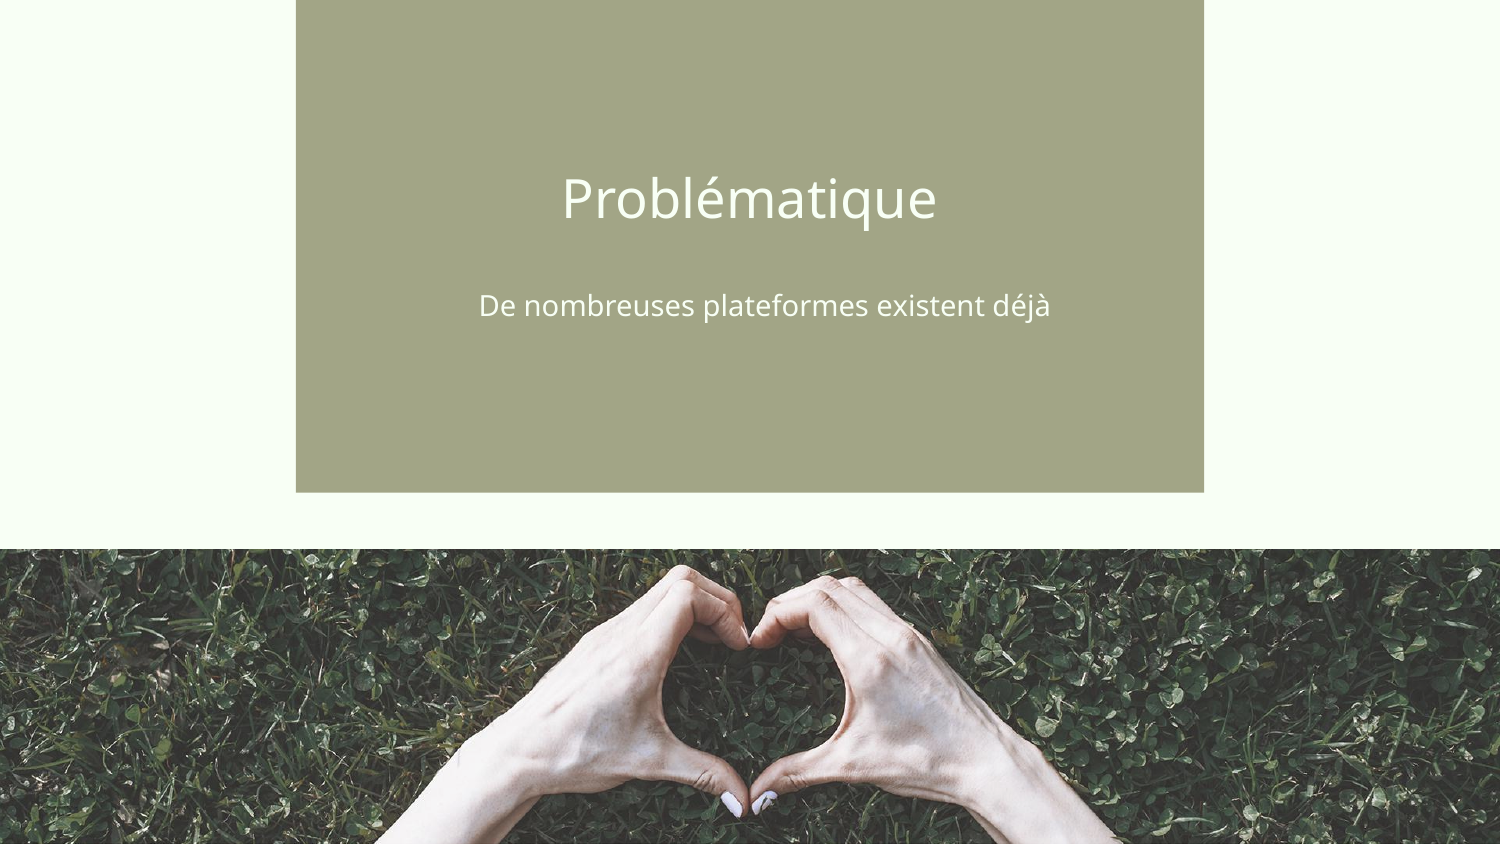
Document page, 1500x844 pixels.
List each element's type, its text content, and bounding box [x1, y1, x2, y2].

subtitle Problématique [431, 192, 1069, 278]
text_box [0, 549, 1500, 844]
text_box De nombreuses plateformes existent déjà [405, 278, 1126, 362]
